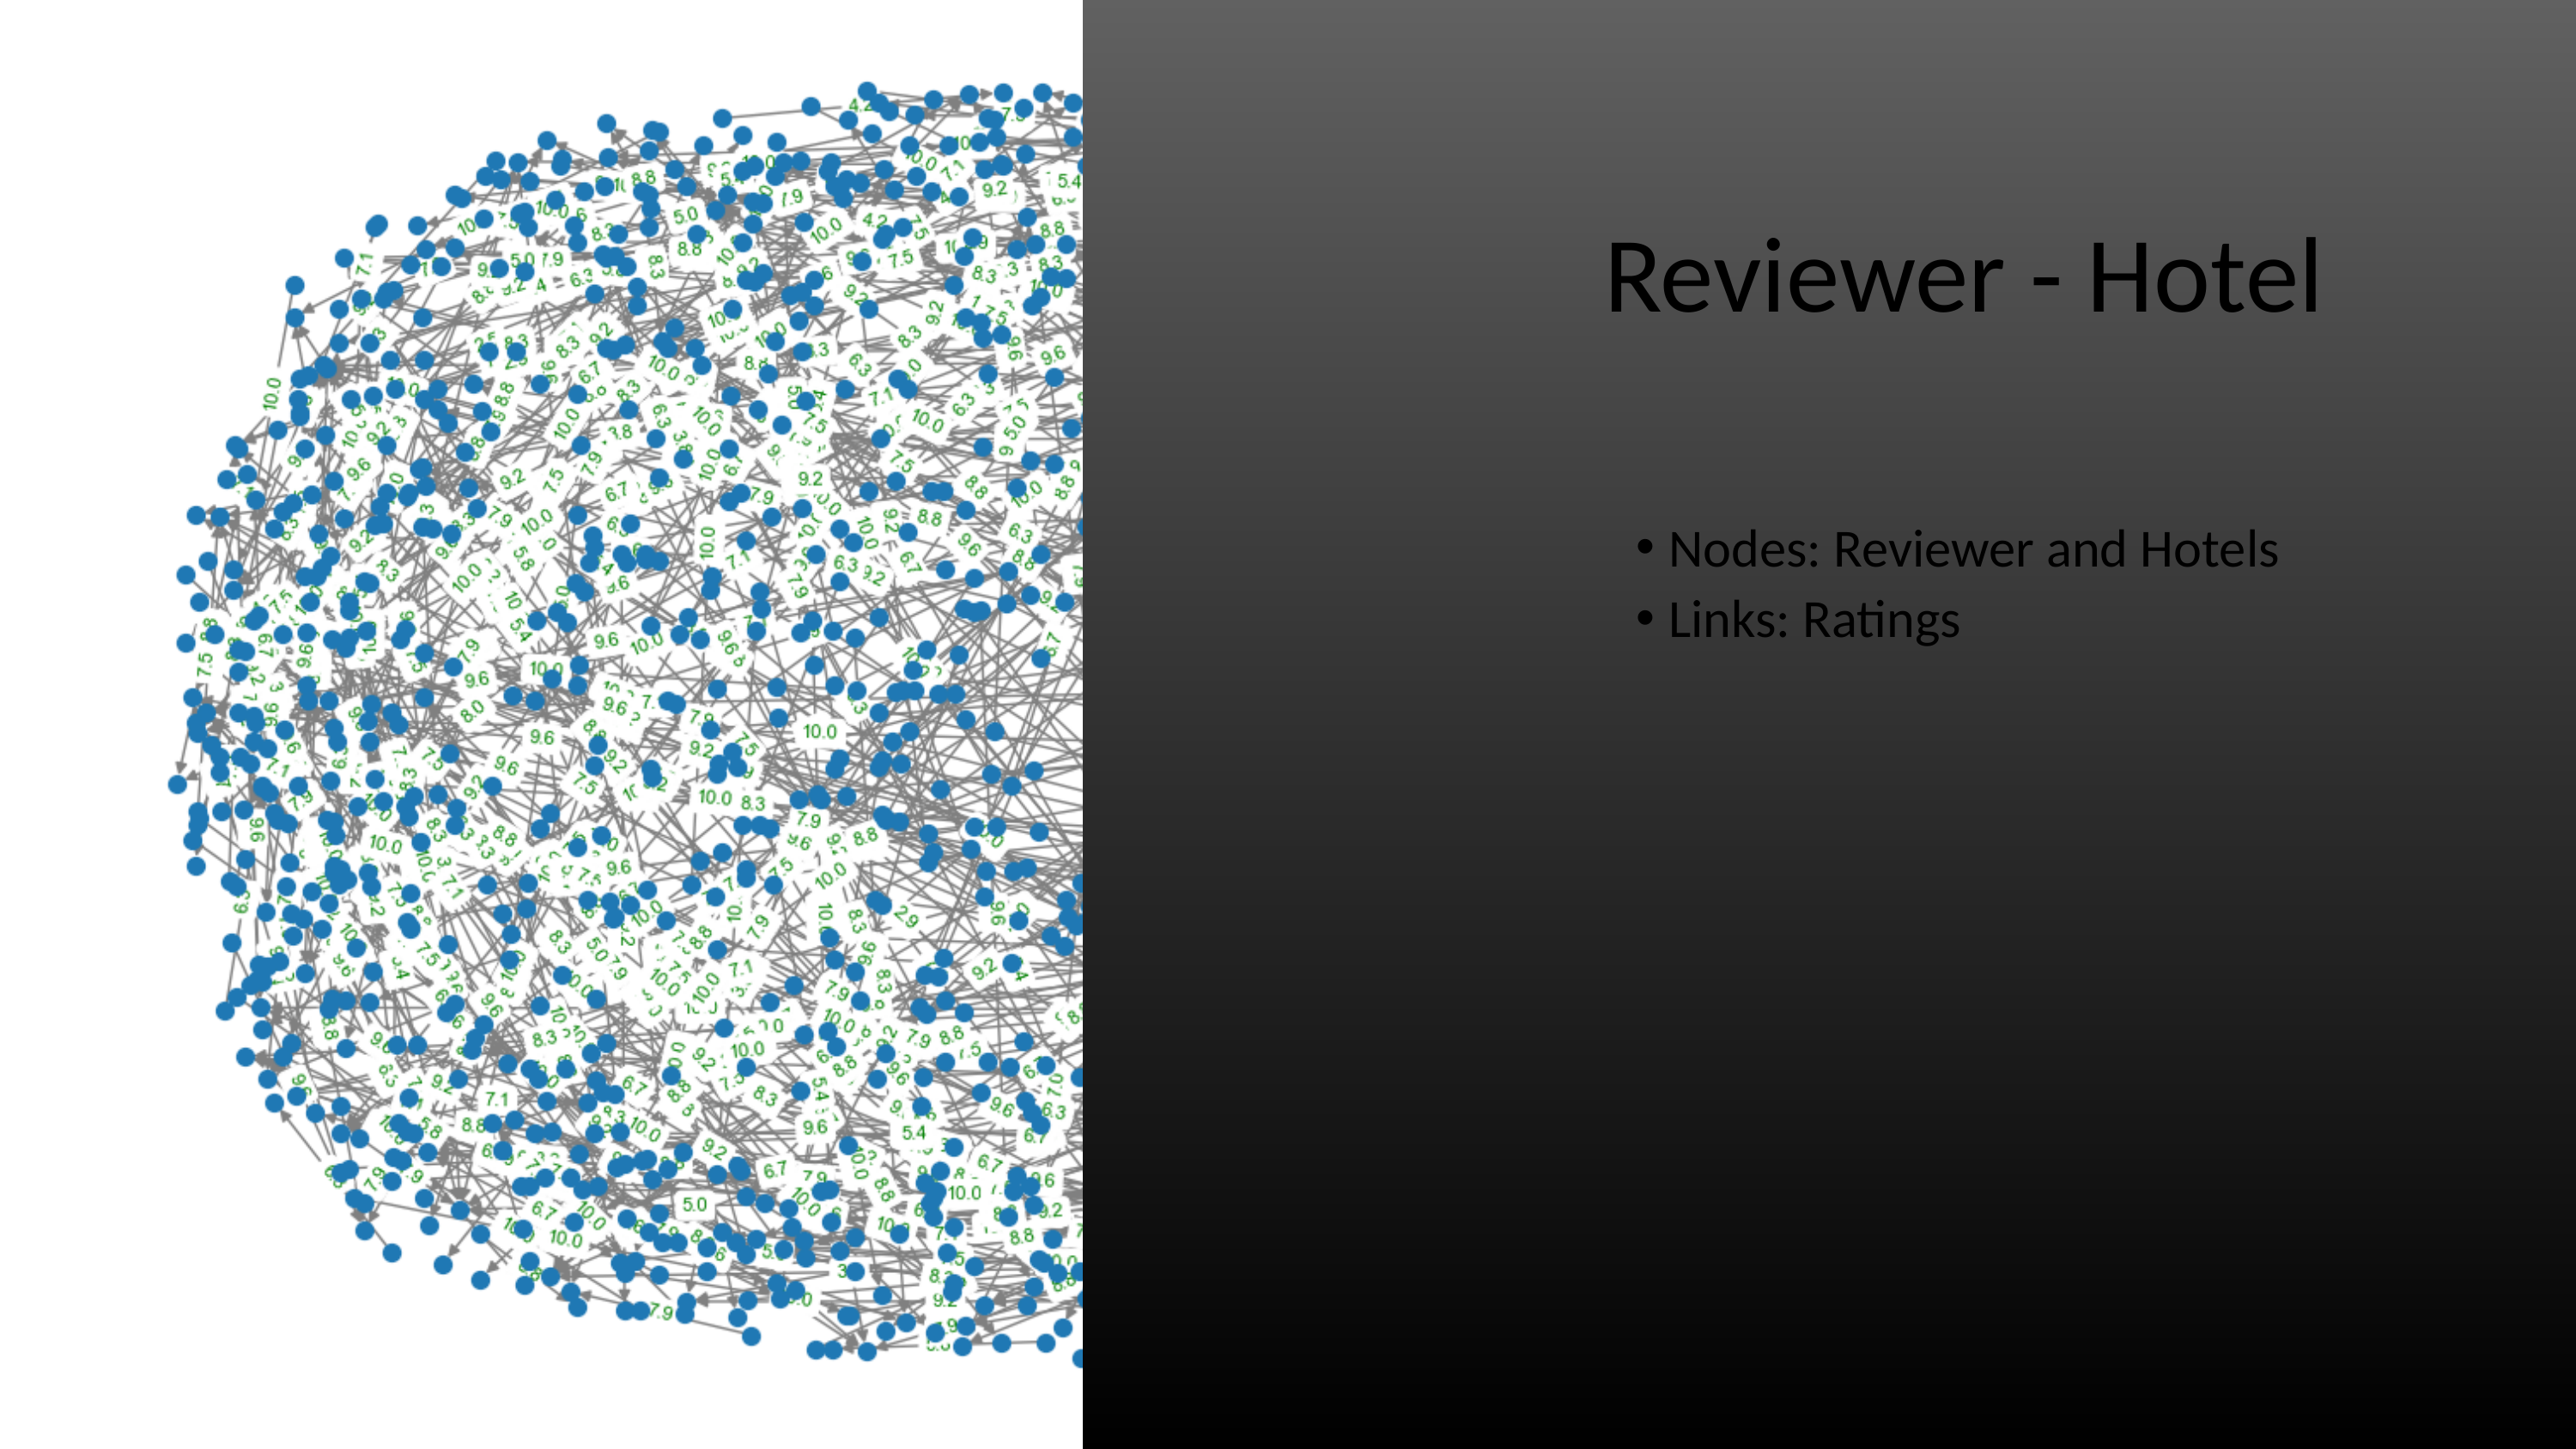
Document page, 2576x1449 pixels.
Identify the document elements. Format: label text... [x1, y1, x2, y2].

title Reviewer - Hotel [1591, 76, 2399, 479]
picture [0, 0, 1083, 1449]
text_box [1083, 0, 2576, 1449]
list Nodes: Reviewer and Hotels Links: Ratings [1591, 513, 2399, 1305]
